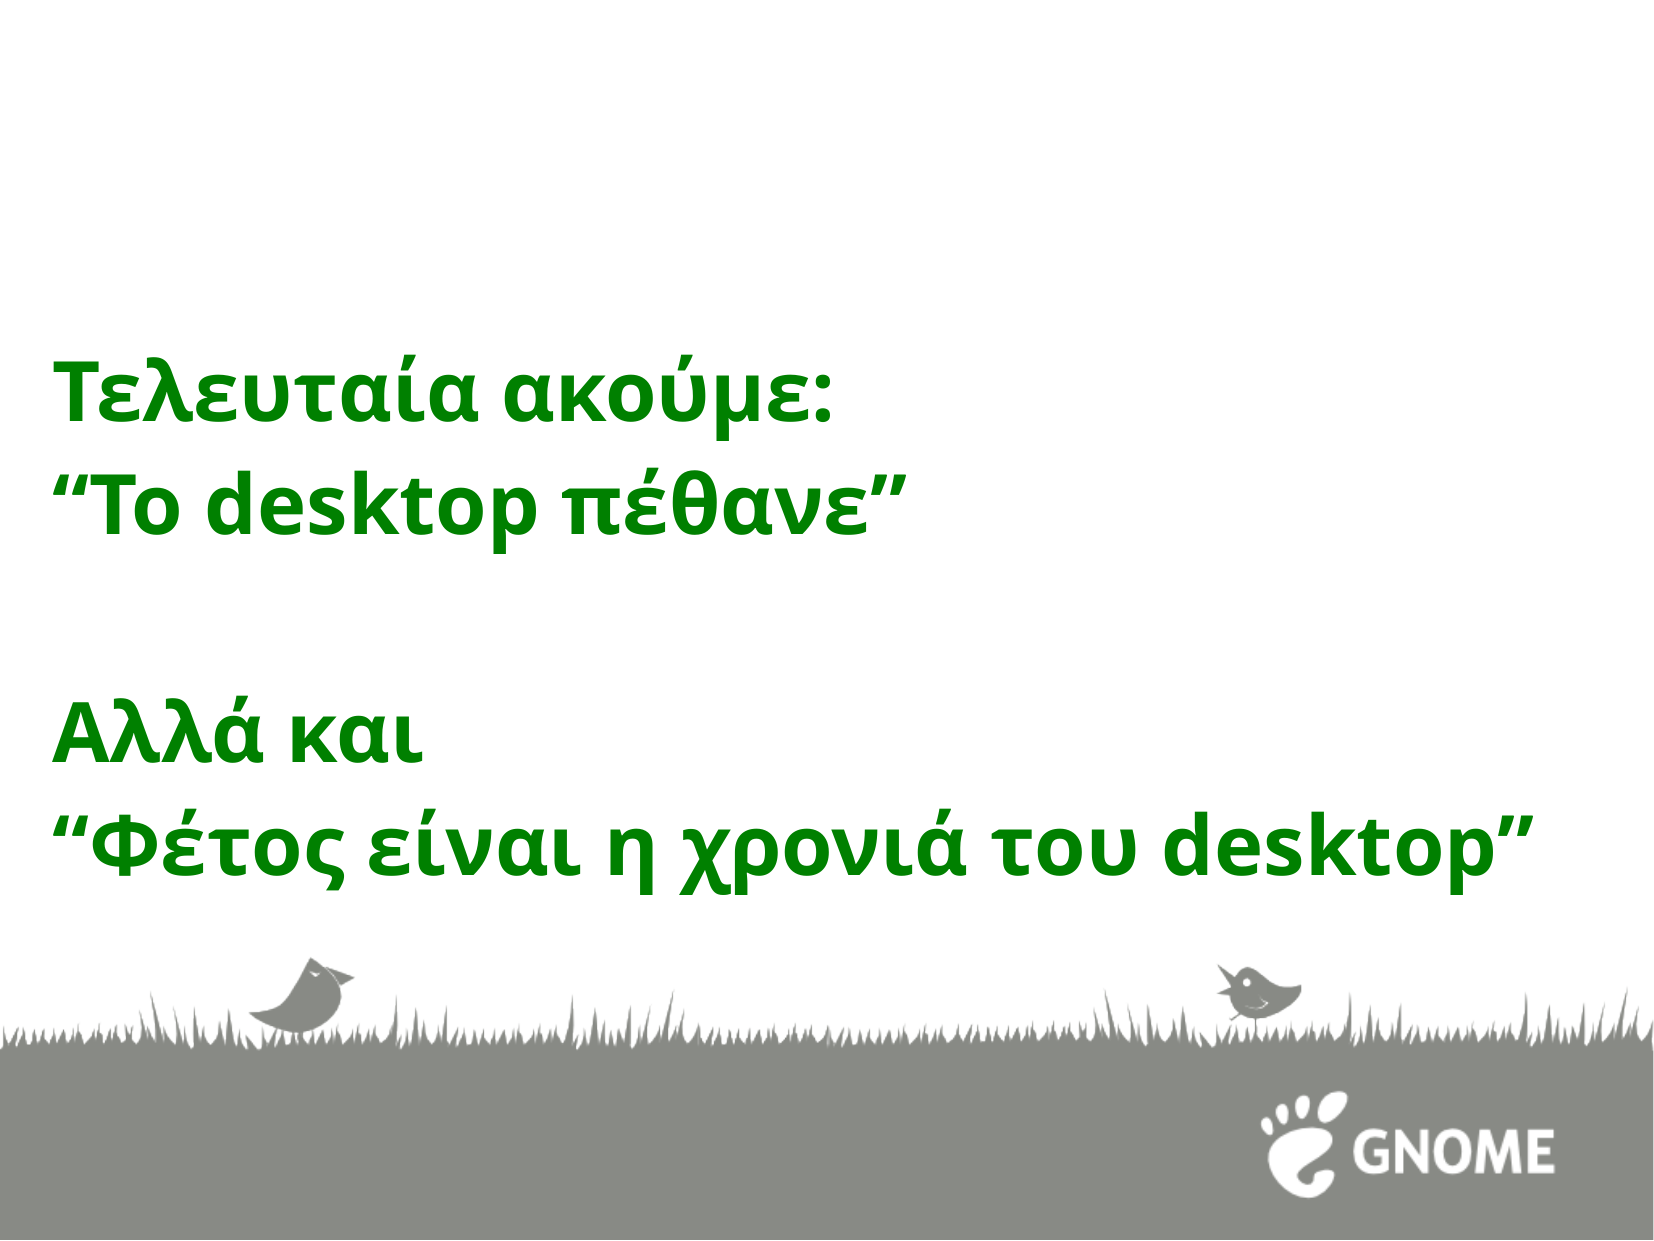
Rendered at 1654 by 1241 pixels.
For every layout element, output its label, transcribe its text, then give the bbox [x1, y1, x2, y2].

picture [0, 0, 1654, 1241]
text_box Τελευταία ακούμε: “Το desktop πέθανε” Αλλά και “Φέτος είναι η χρονιά του desktop” [37, 325, 1613, 939]
